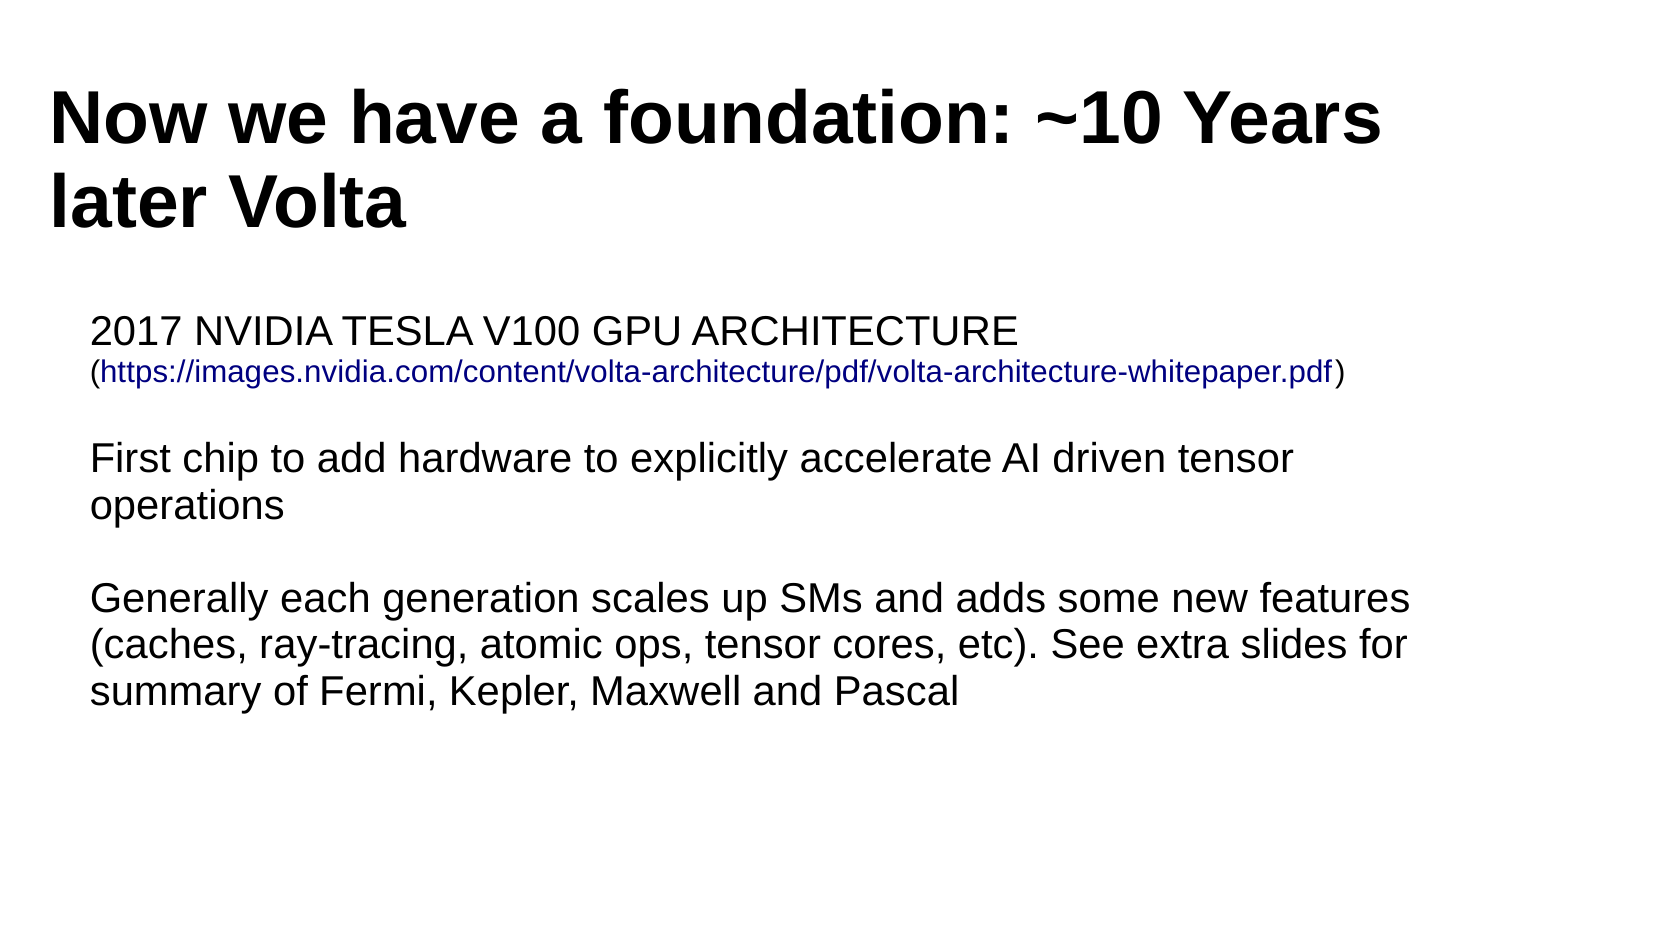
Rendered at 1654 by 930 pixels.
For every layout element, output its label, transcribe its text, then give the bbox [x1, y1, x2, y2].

text_box 2017 NVIDIA TESLA V100 GPU ARCHITECTURE (https://images.nvidia.com/content/volta-architecture/pdf/volta-architecture-whitepaper.pdf) First chip to add hardware to explicitly accelerate AI driven tensor operations Generally each generation scales up SMs and adds some new features (caches, ray-tracing, atomic ops, tensor cores, etc). See extra slides for summary of Fermi, Kepler, Maxwell and Pascal [75, 300, 1501, 788]
title Now we have a foundation: ~10 Years later Volta [49, 75, 1538, 244]
